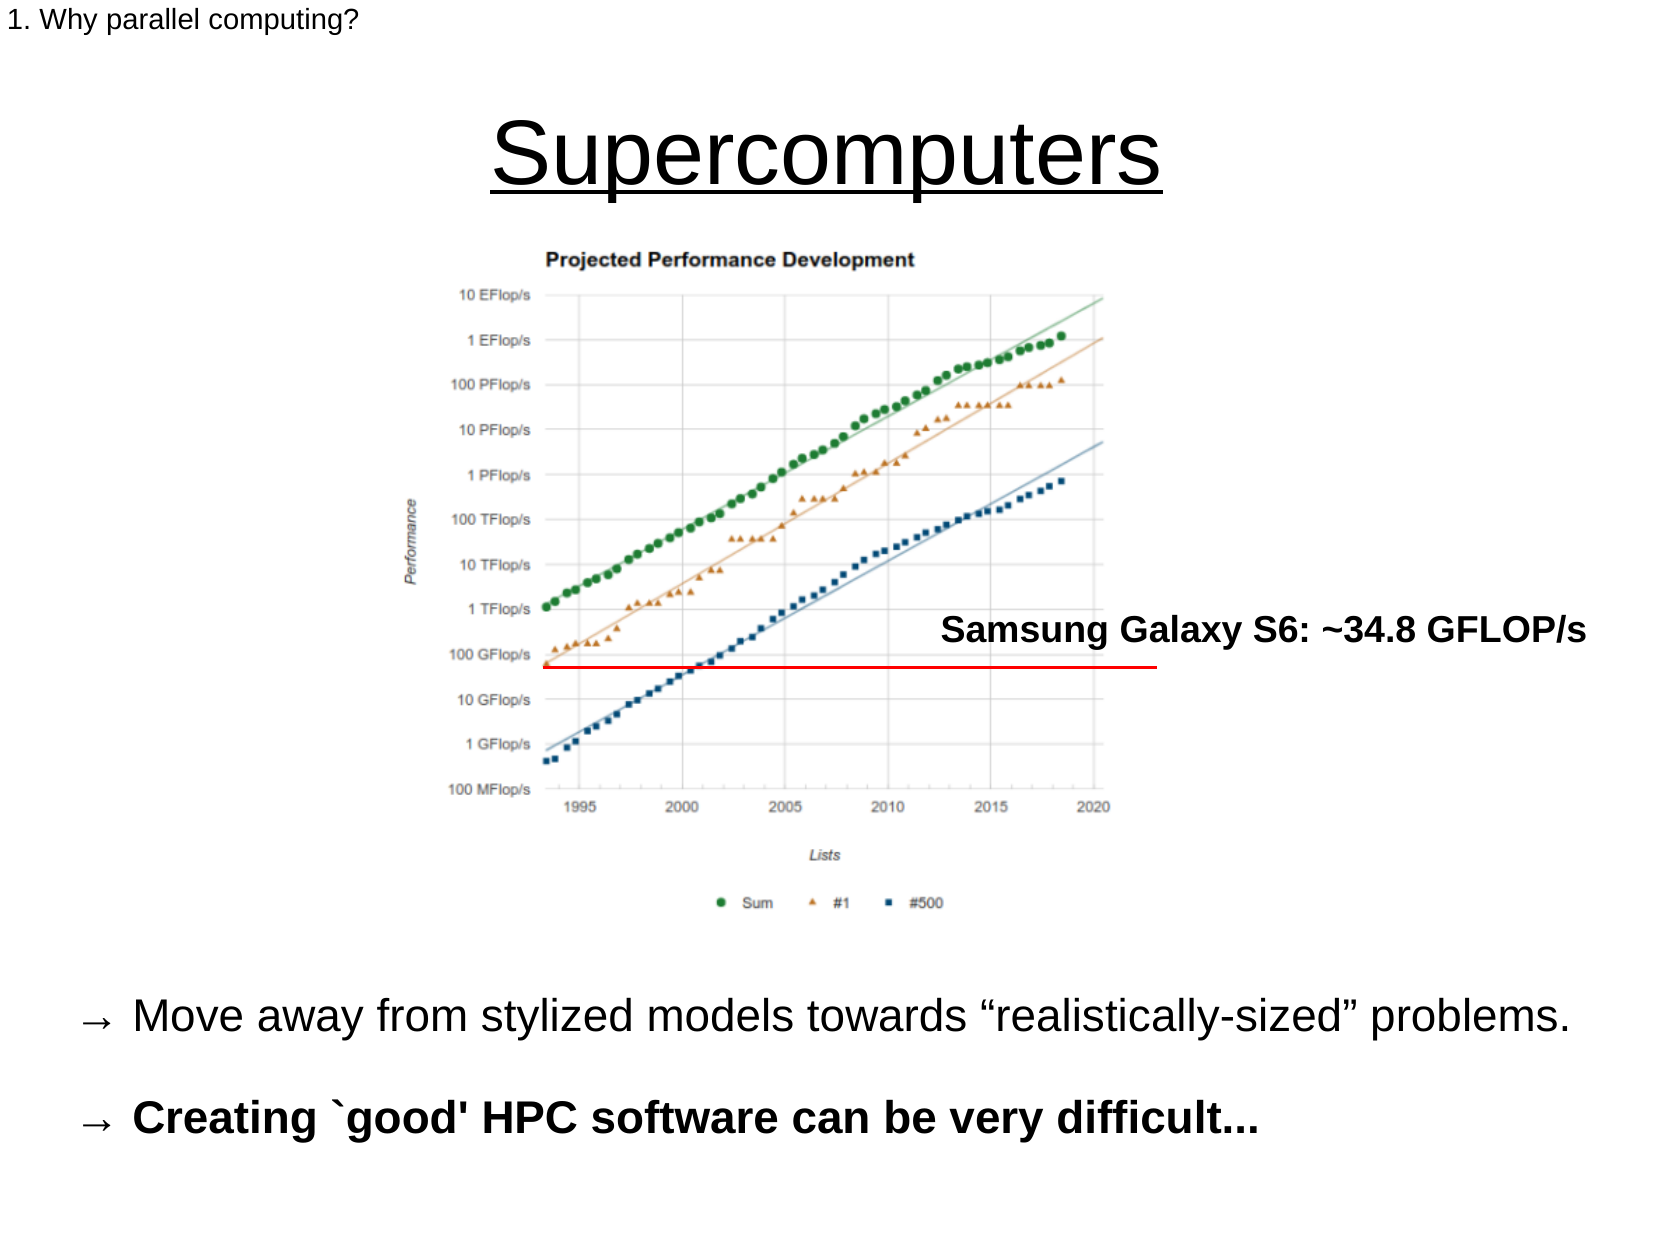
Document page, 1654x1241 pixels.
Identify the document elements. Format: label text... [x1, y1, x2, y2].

text_box → Move away from stylized models towards “realistically-sized” problems. → Creating `good' HPC software can be very difficult... [59, 982, 1595, 1170]
picture [363, 206, 1193, 939]
text_box 1. Why parallel computing? [6, 2, 390, 36]
text_box Samsung Galaxy S6: ~34.8 GFLOP/s [925, 601, 1603, 658]
title Supercomputers [82, 49, 1571, 257]
